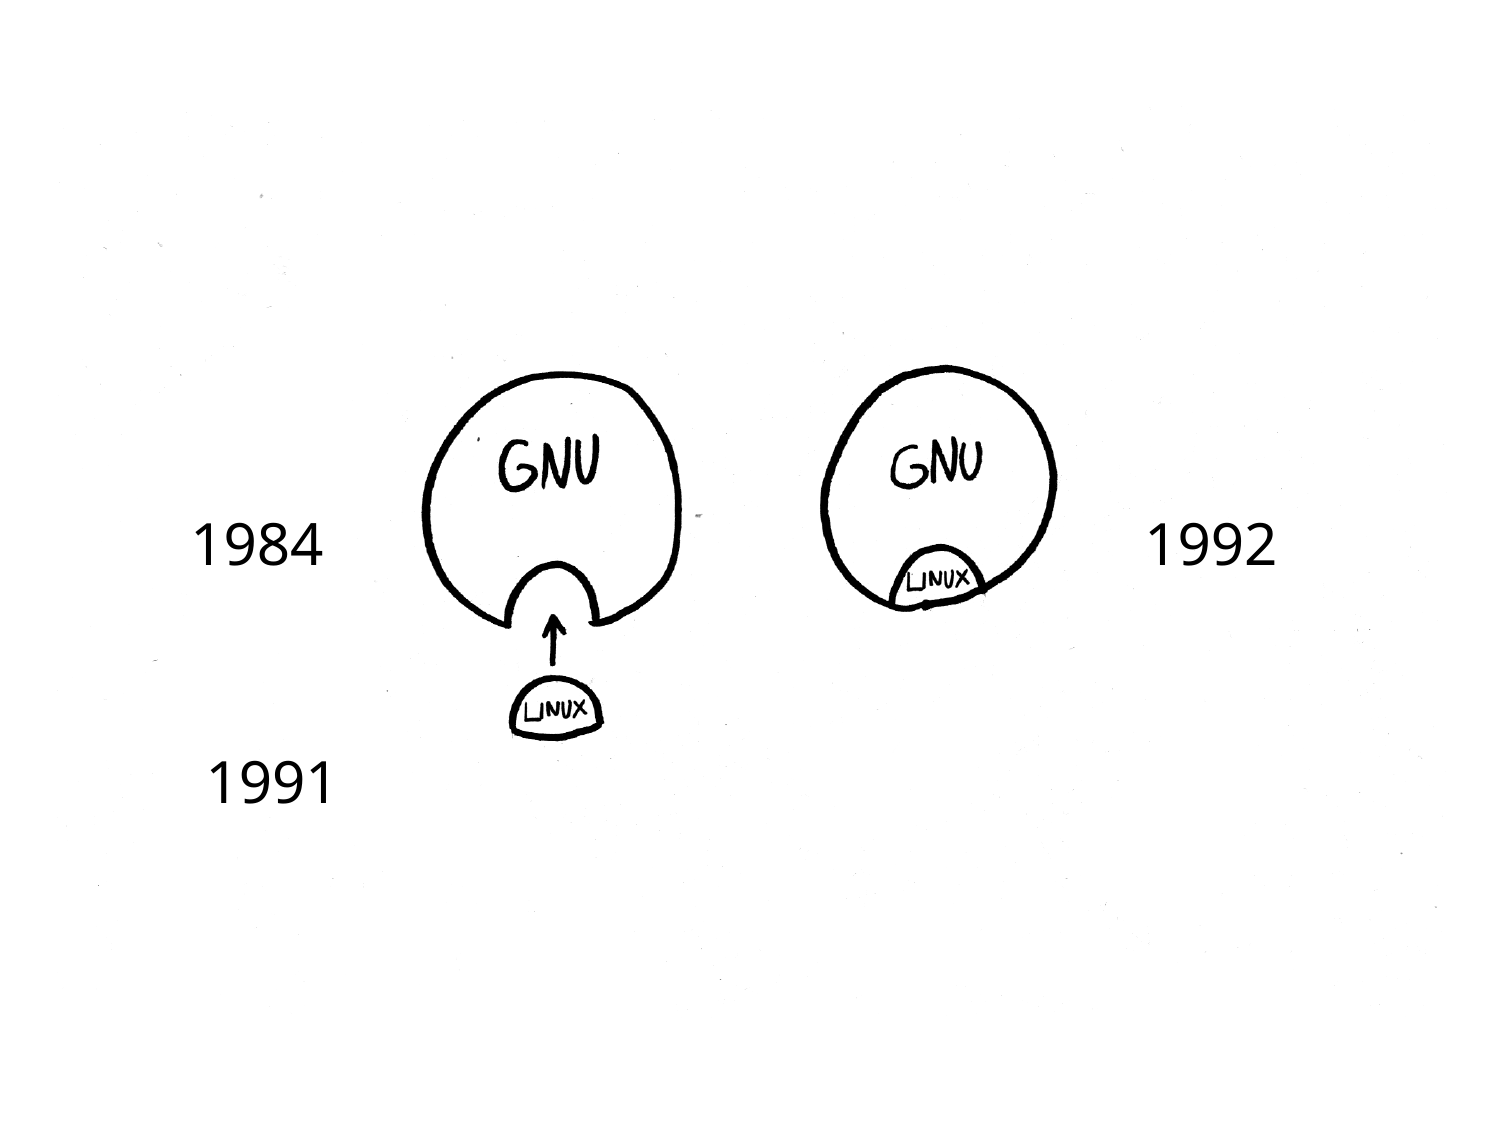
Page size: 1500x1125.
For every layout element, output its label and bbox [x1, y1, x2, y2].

picture [53, 106, 1447, 1018]
